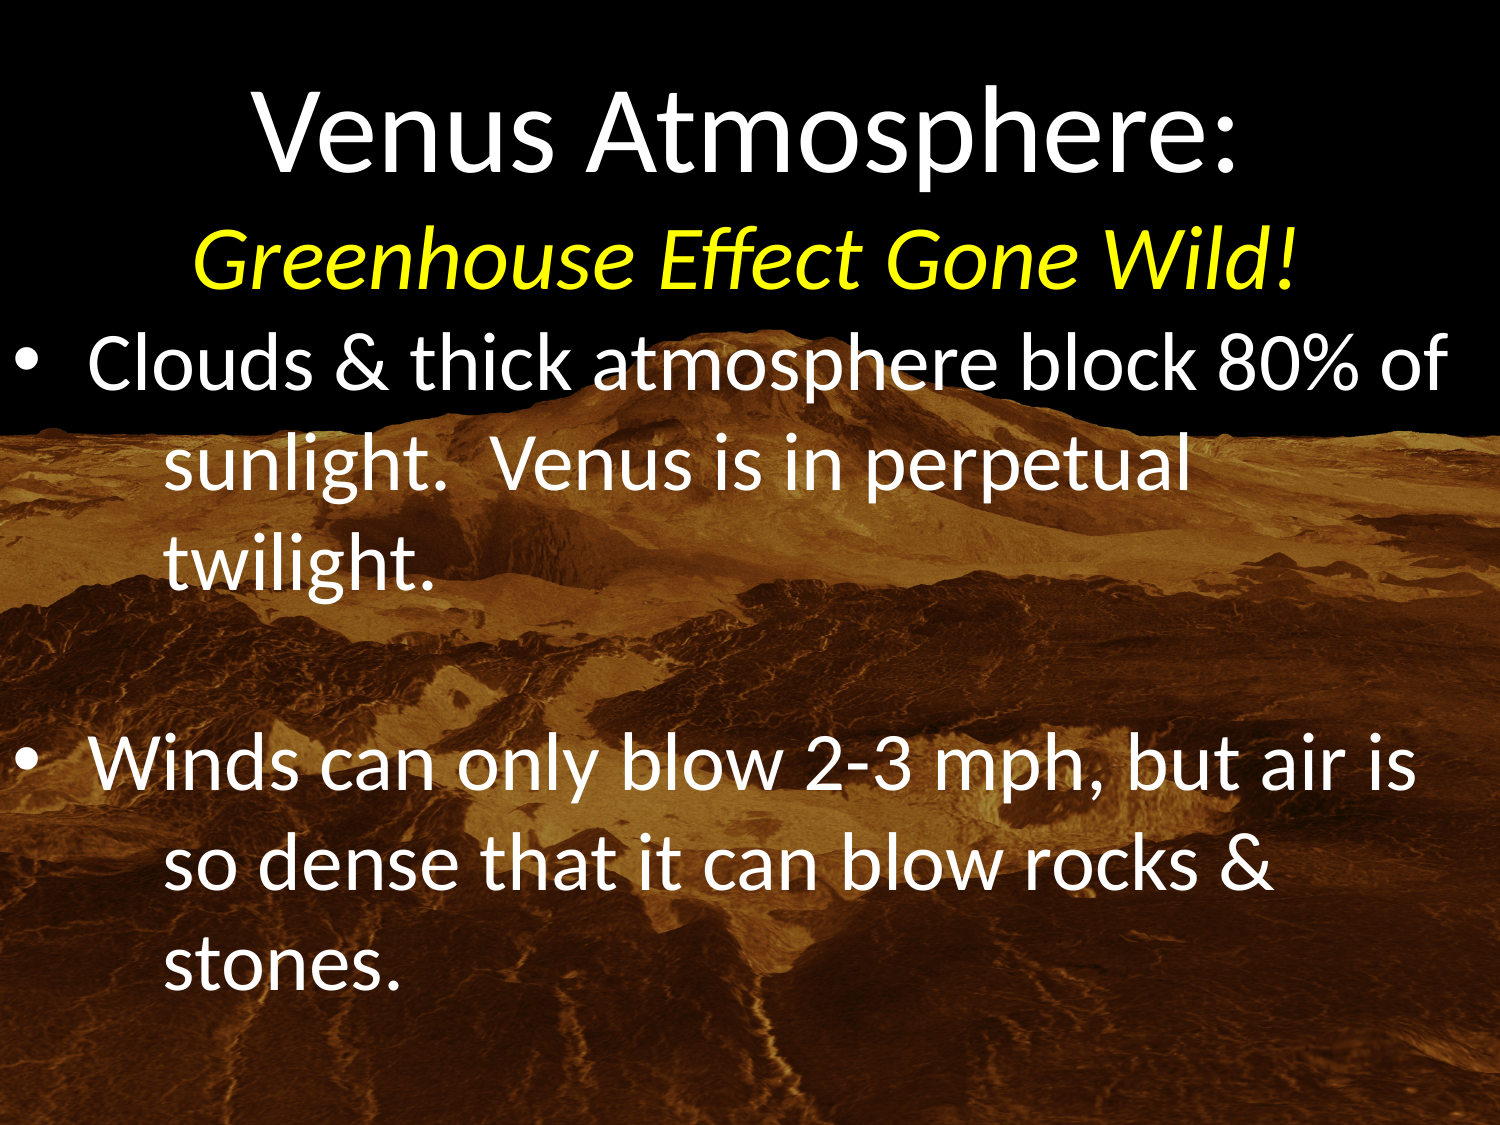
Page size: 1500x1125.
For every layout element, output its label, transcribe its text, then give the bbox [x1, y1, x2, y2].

picture [0, 0, 1500, 1125]
text_box Venus Atmosphere: Greenhouse Effect Gone Wild! Clouds & thick atmosphere block 80% of sunlight. Venus is in perpetual twilight. Winds can only blow 2-3 mph, but air is so dense that it can blow rocks & stones. [0, 39, 1497, 1125]
